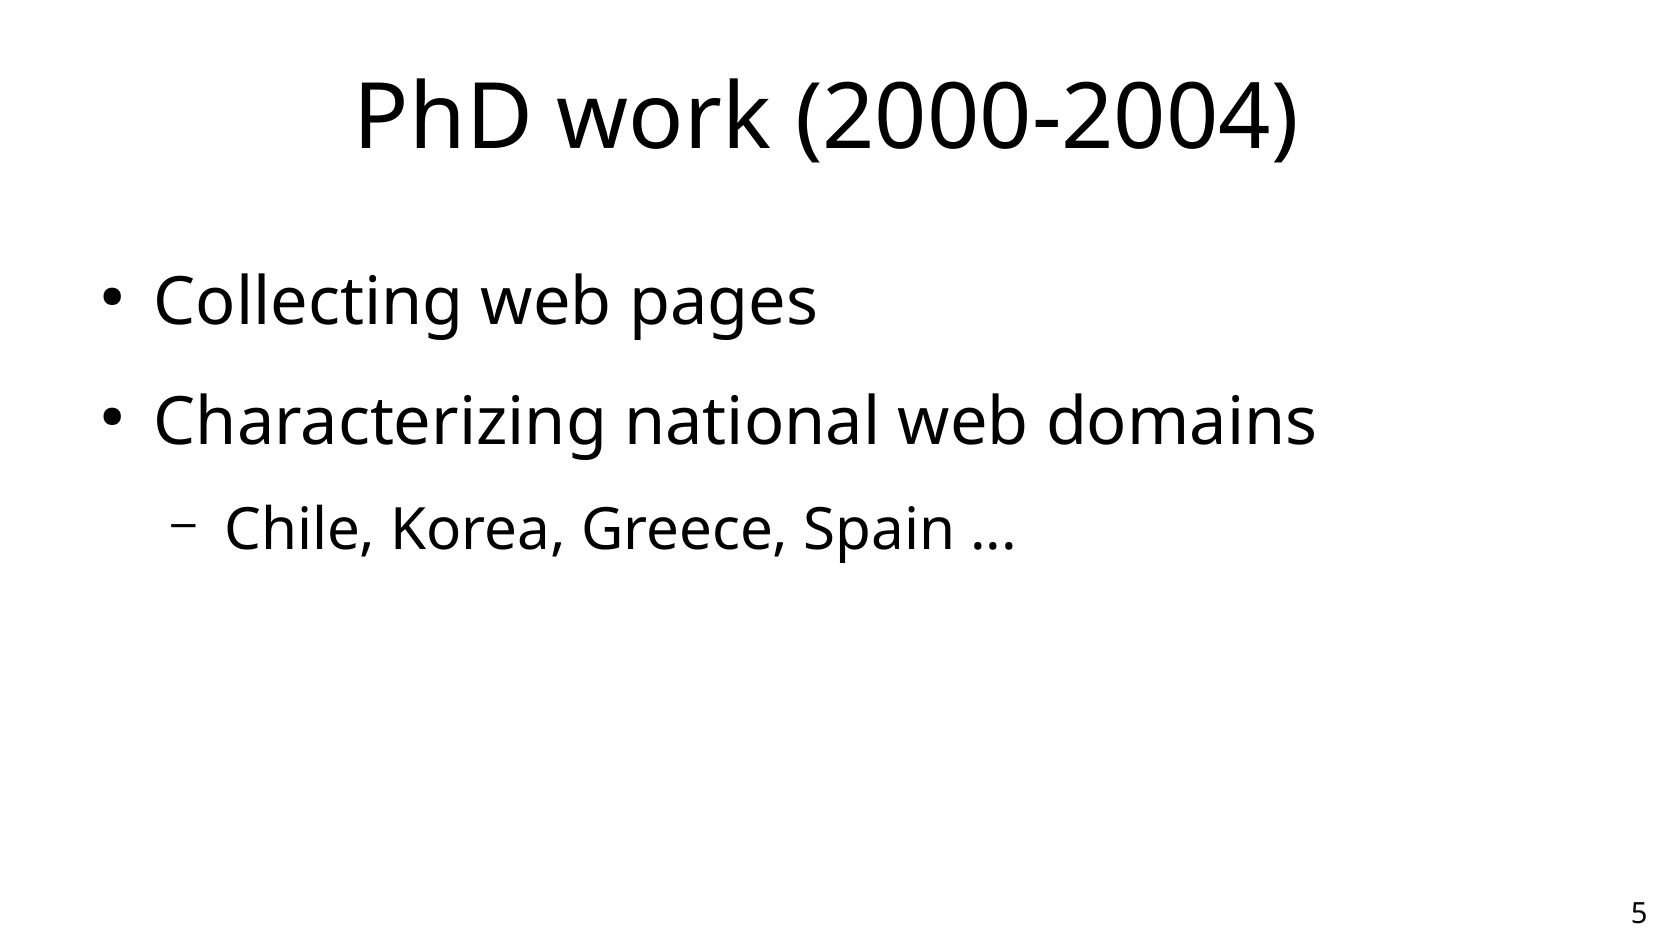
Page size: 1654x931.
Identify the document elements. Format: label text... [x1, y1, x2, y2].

list Collecting web pages Characterizing national web domains Chile, Korea, Greece, Spain ... [82, 253, 1571, 793]
title PhD work (2000-2004) [82, 1, 1571, 226]
